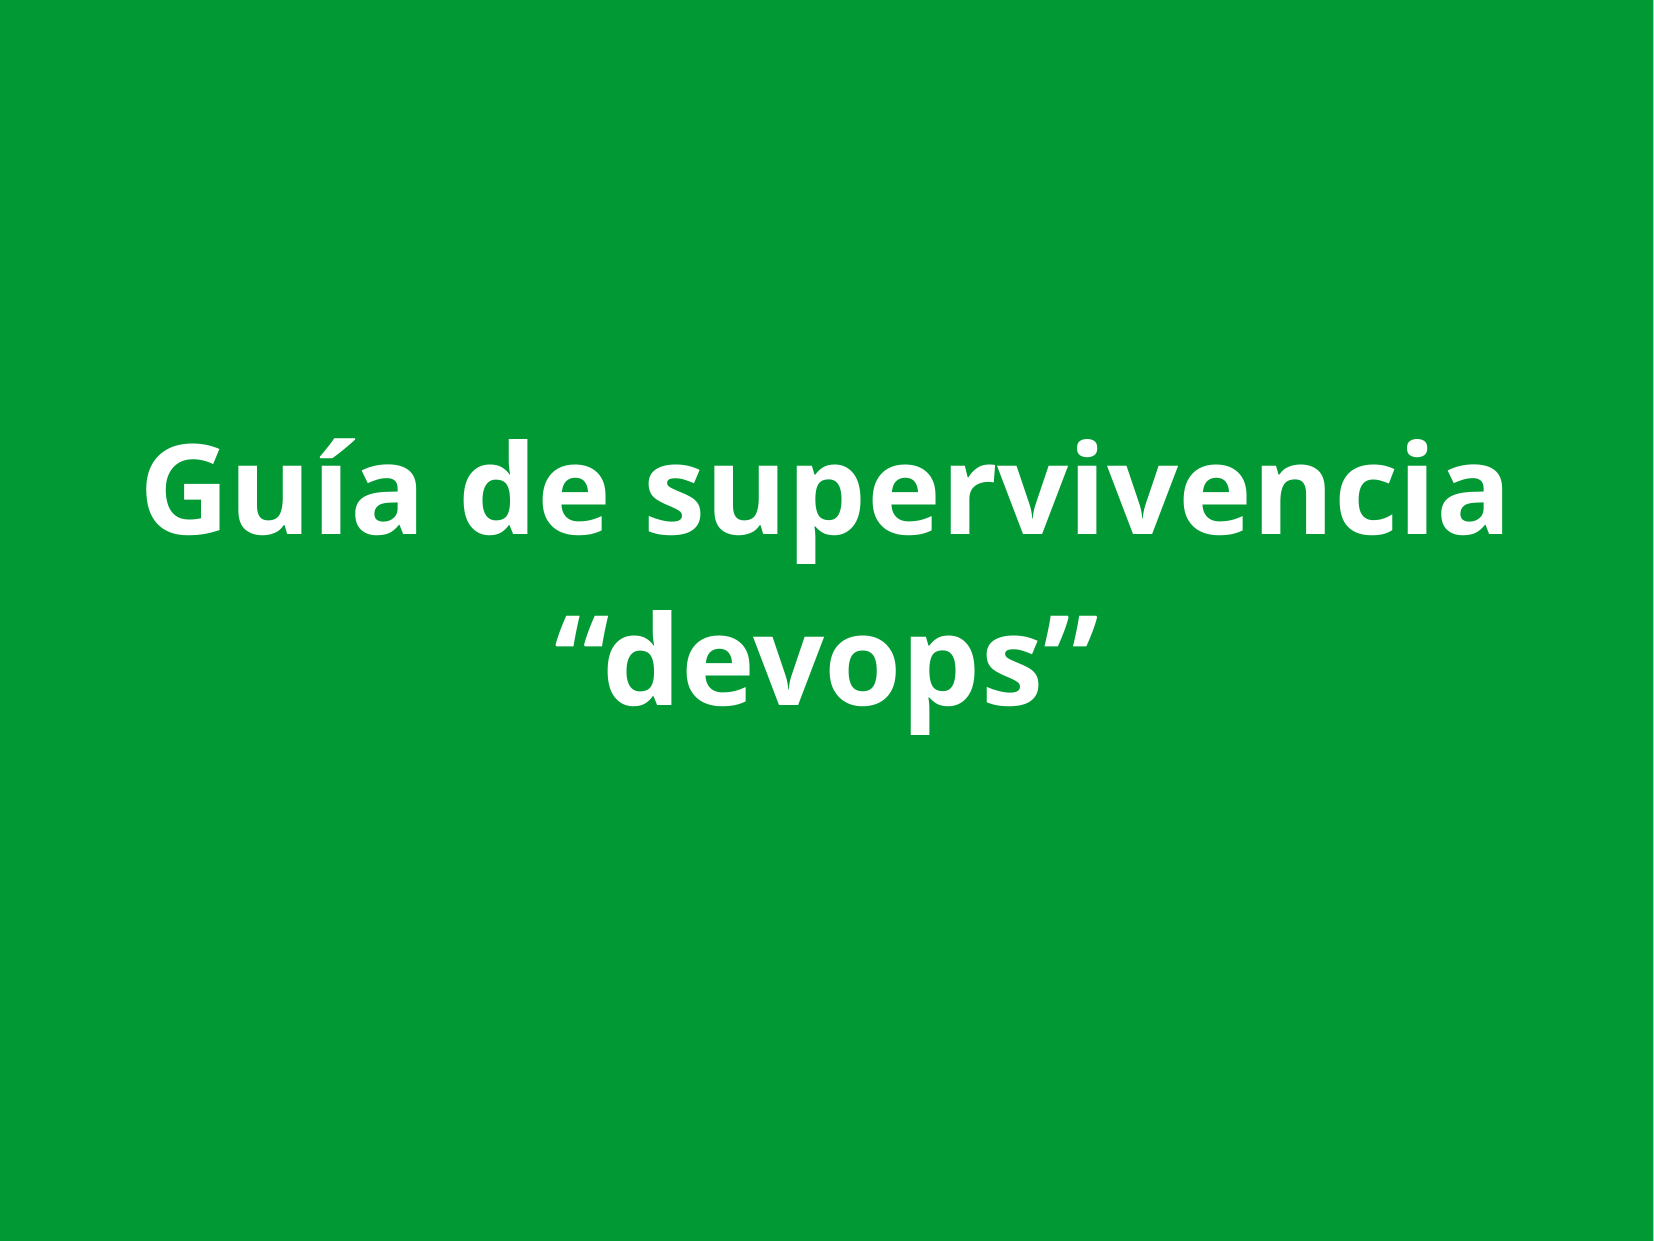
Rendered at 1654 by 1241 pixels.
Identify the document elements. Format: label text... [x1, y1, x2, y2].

title Guía de supervivencia “devops” [0, 0, 1654, 1241]
